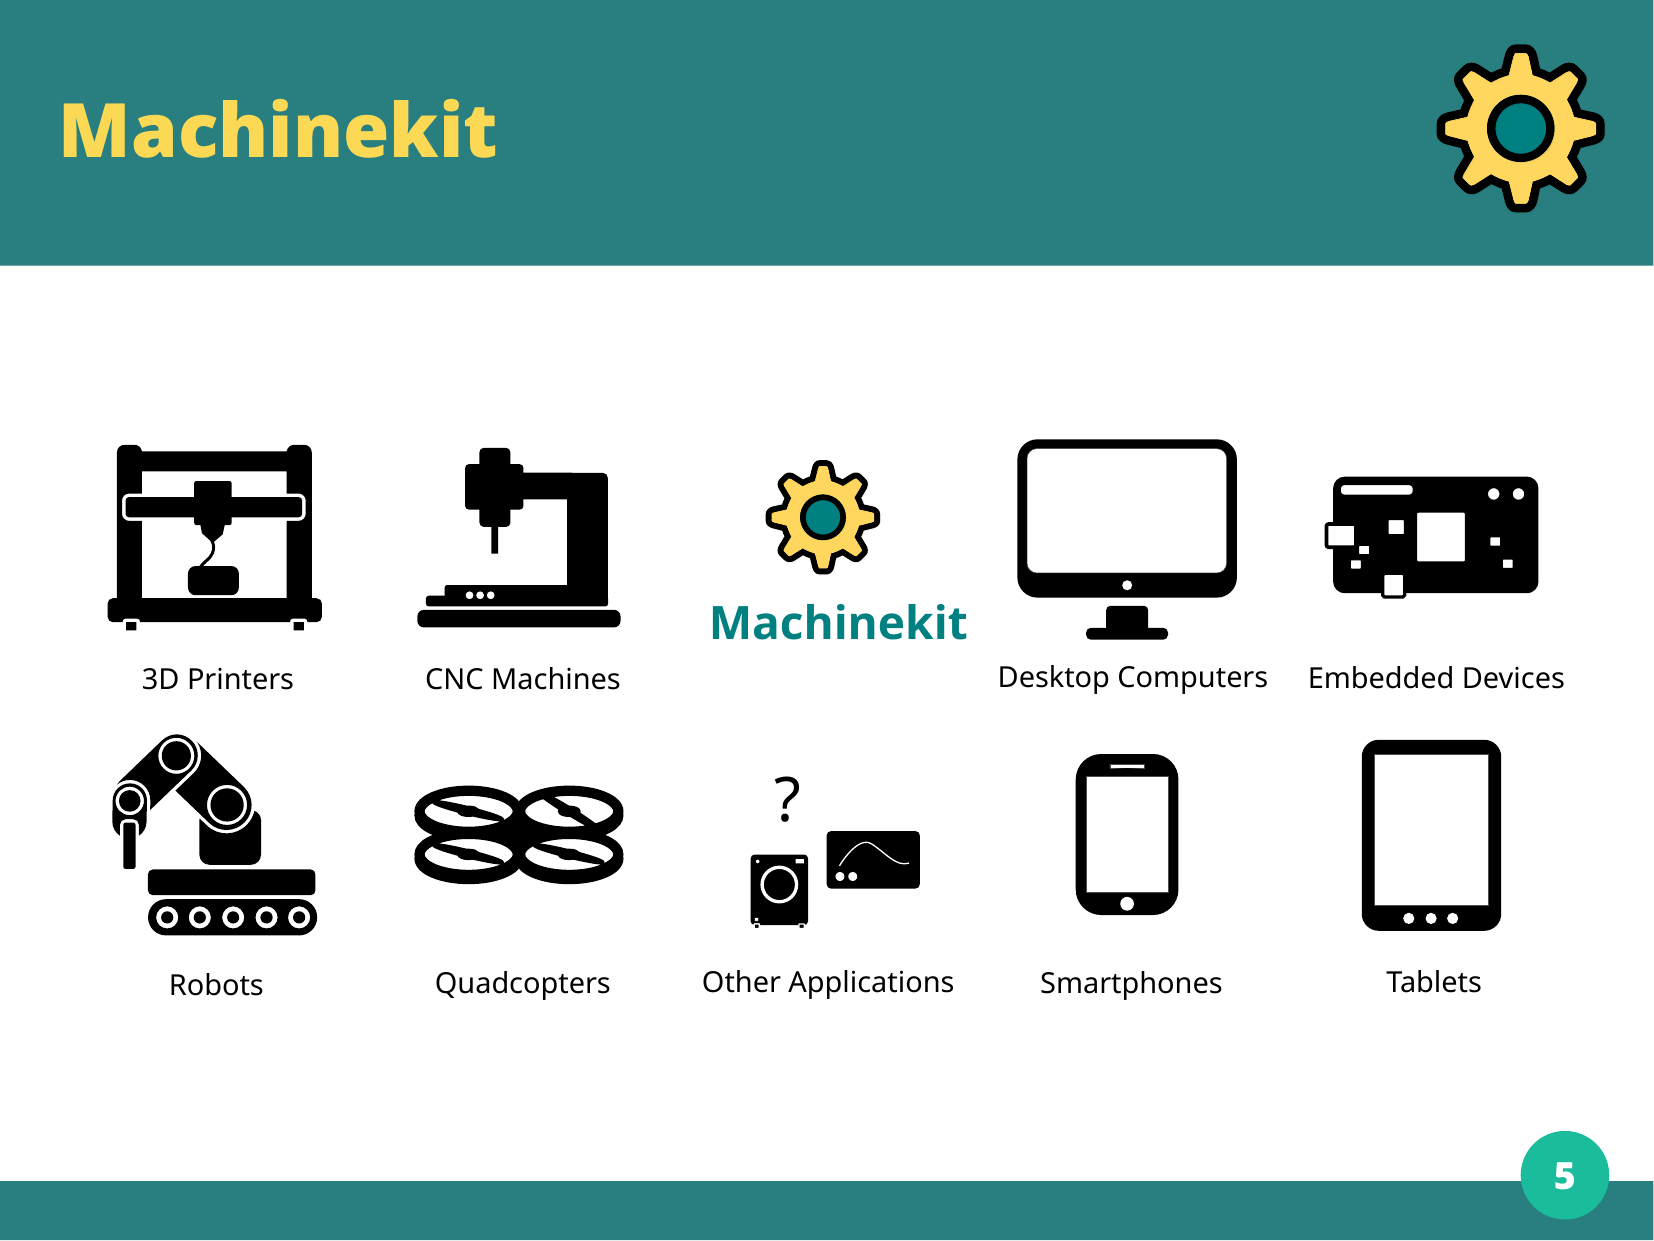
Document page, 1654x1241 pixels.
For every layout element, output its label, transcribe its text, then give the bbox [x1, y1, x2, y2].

picture [59, 135, 1595, 1241]
title Machinekit [59, 49, 1595, 135]
